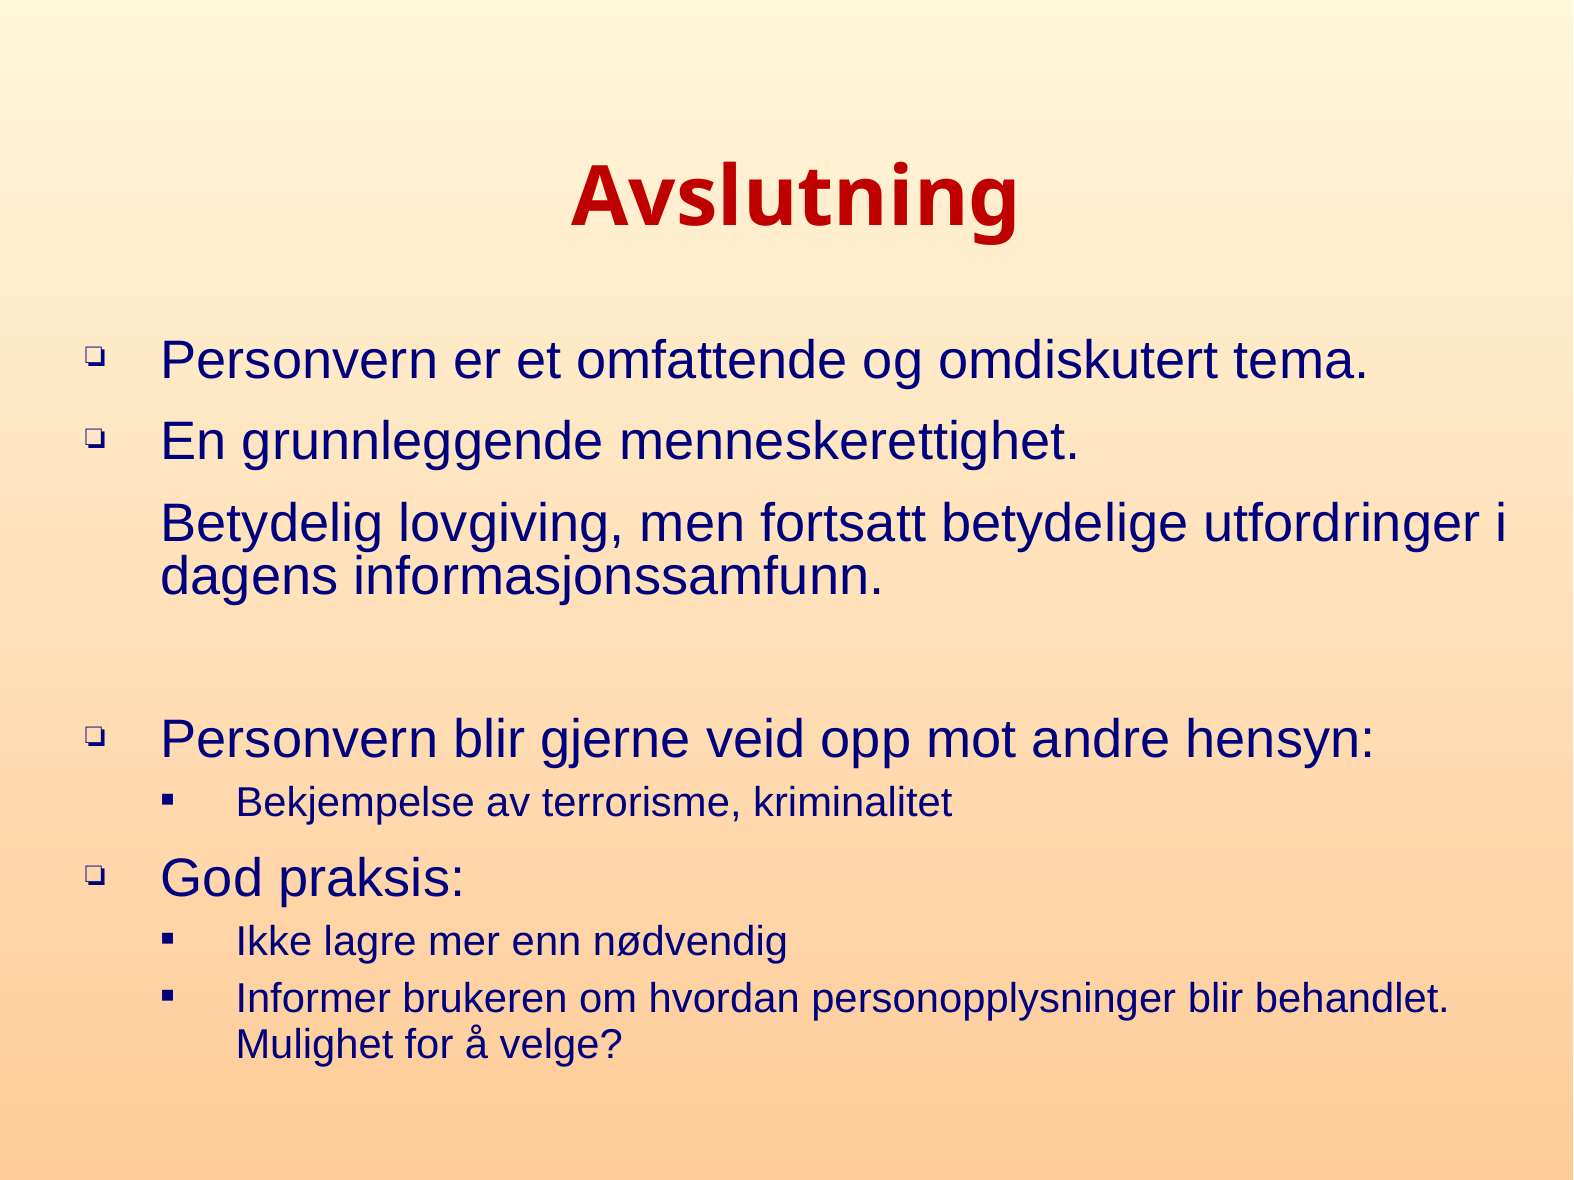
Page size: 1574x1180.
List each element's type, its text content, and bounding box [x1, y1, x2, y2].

list Personvern er et omfattende og omdiskutert tema. En grunnleggende menneskerettighet. Betydelig lovgiving, men fortsatt betydelige utfordringer i dagens informasjonssamfunn. Personvern blir gjerne veid opp mot andre hensyn: Bekjempelse av terrorisme, kriminalitet God praksis: Ikke lagre mer enn nødvendig Informer brukeren om hvordan personopplysninger blir behandlet. Mulighet for å velge? [85, 336, 1539, 1170]
title Avslutning [45, 67, 1549, 322]
